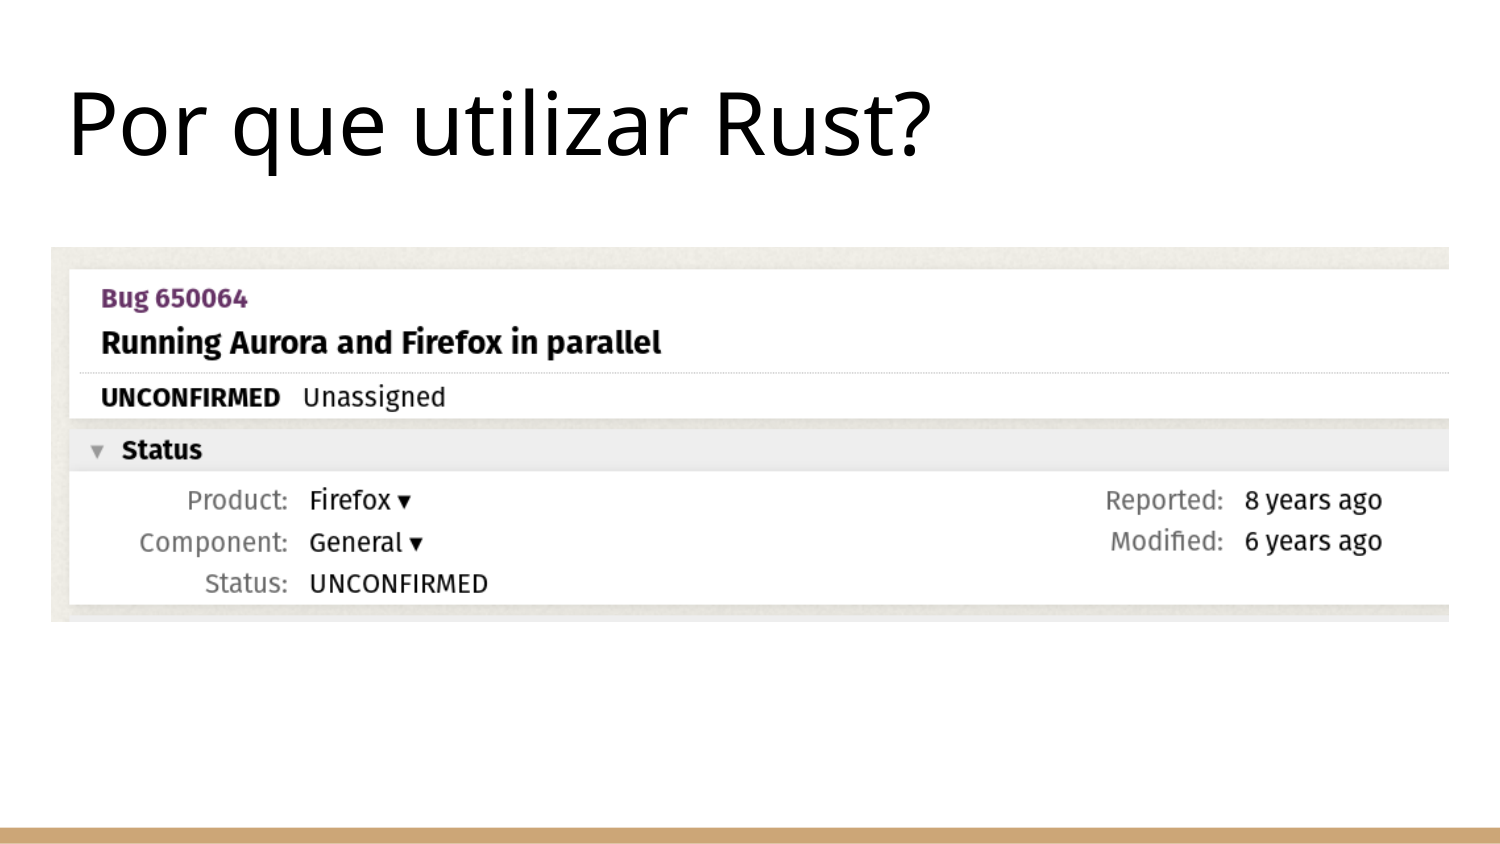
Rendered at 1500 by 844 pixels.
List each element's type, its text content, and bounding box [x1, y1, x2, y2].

picture [51, 247, 1449, 622]
title Por que utilizar Rust? [51, 51, 1449, 189]
